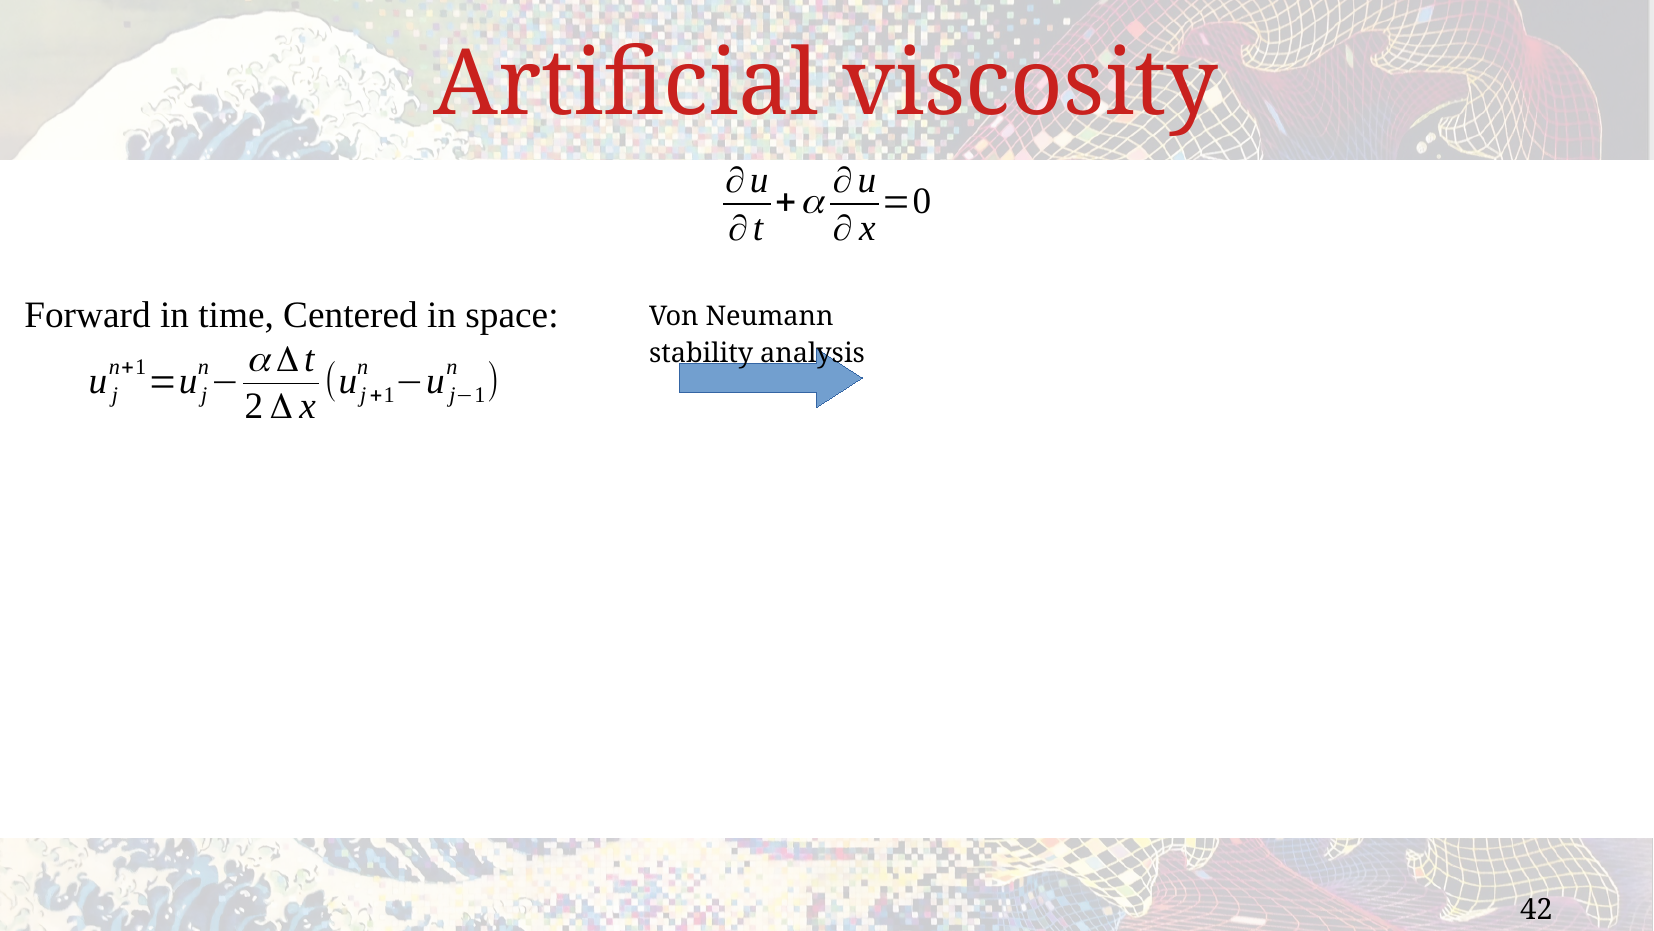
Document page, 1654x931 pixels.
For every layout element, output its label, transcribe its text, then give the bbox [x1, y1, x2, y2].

text_box [679, 359, 863, 408]
title Artificial viscosity [0, 33, 1654, 126]
chart [18, 295, 570, 427]
text_box Von Neumann stability analysis [656, 289, 859, 359]
chart [715, 159, 939, 248]
